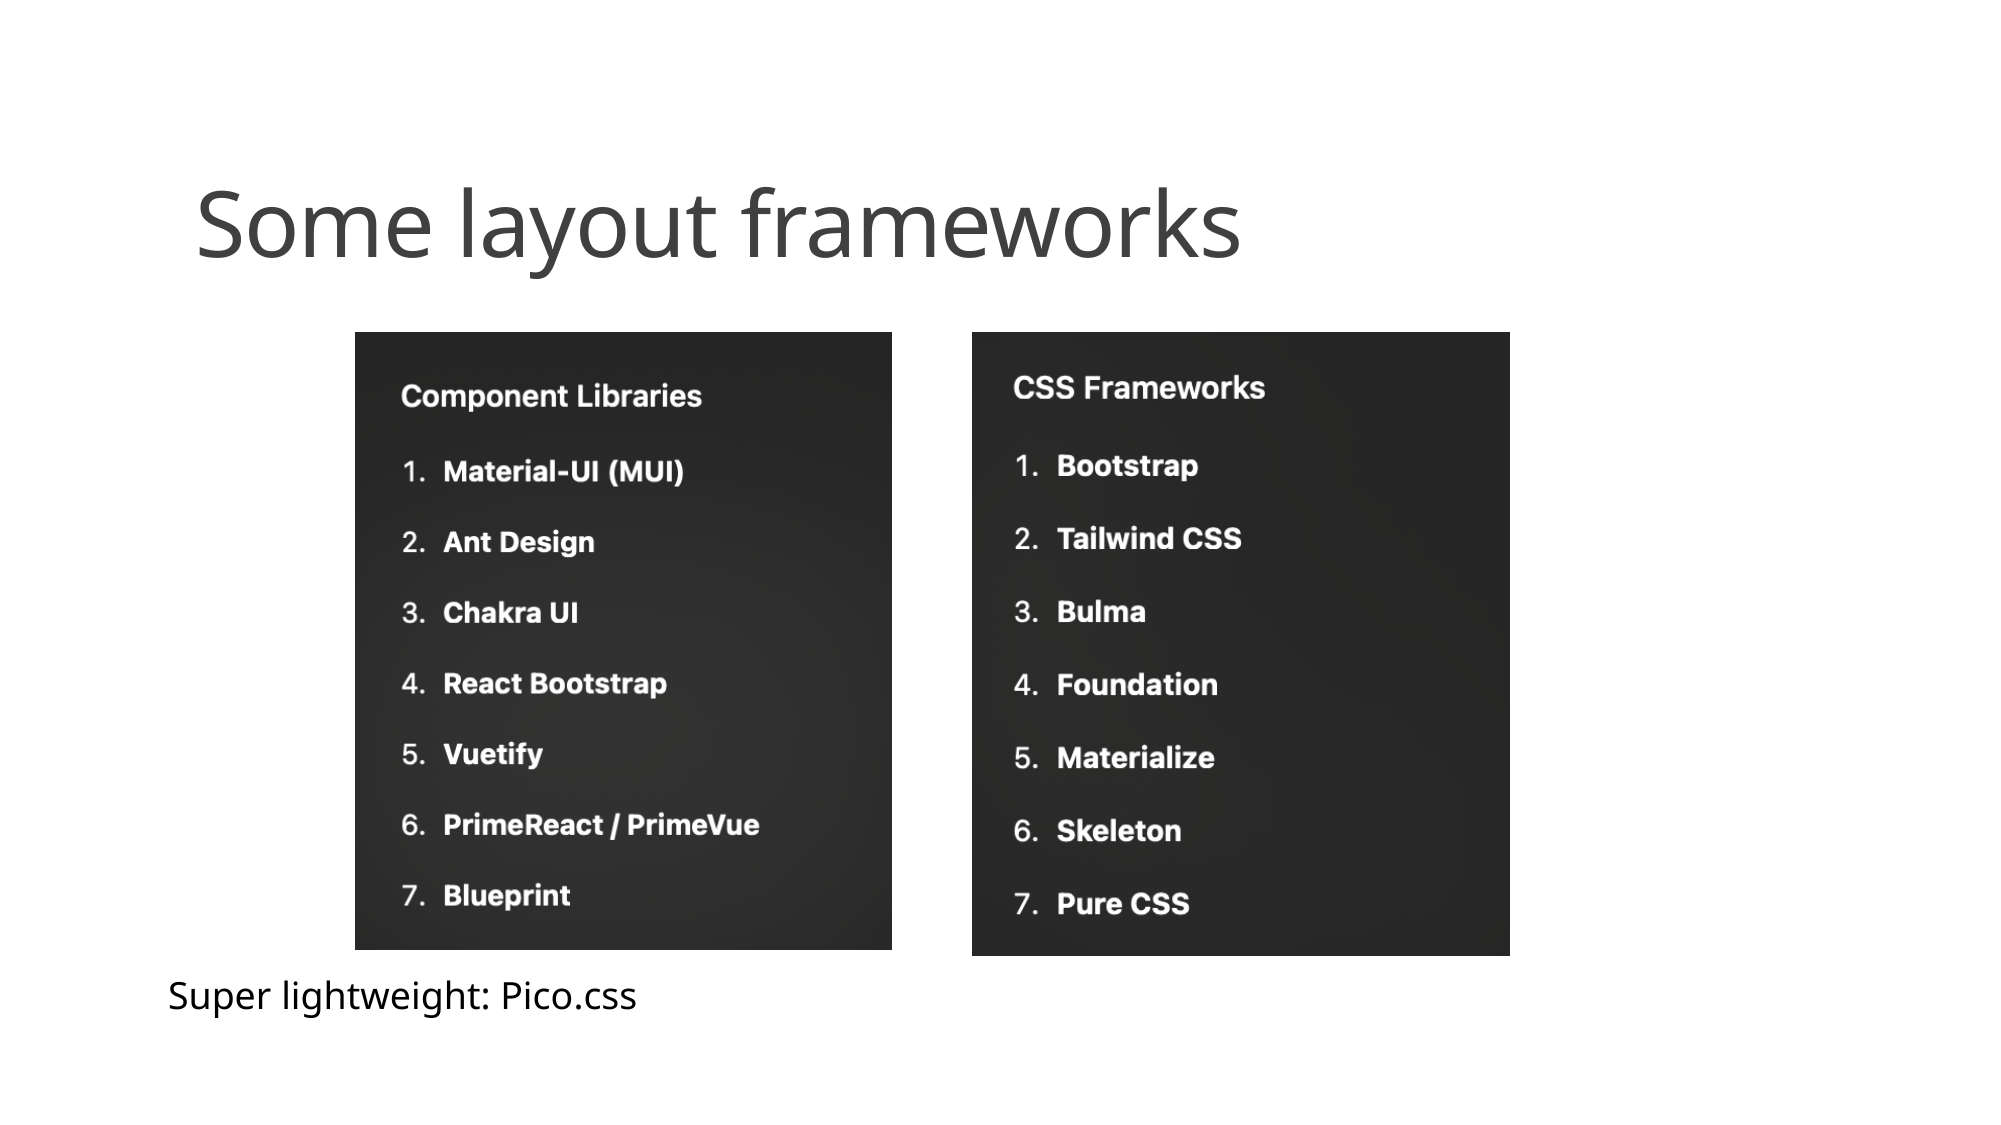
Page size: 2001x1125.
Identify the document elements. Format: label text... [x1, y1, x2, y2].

text_box Super lightweight: Pico.css [153, 964, 668, 1025]
picture [972, 332, 1510, 956]
title Some layout frameworks [180, 47, 1831, 286]
picture [355, 332, 892, 950]
